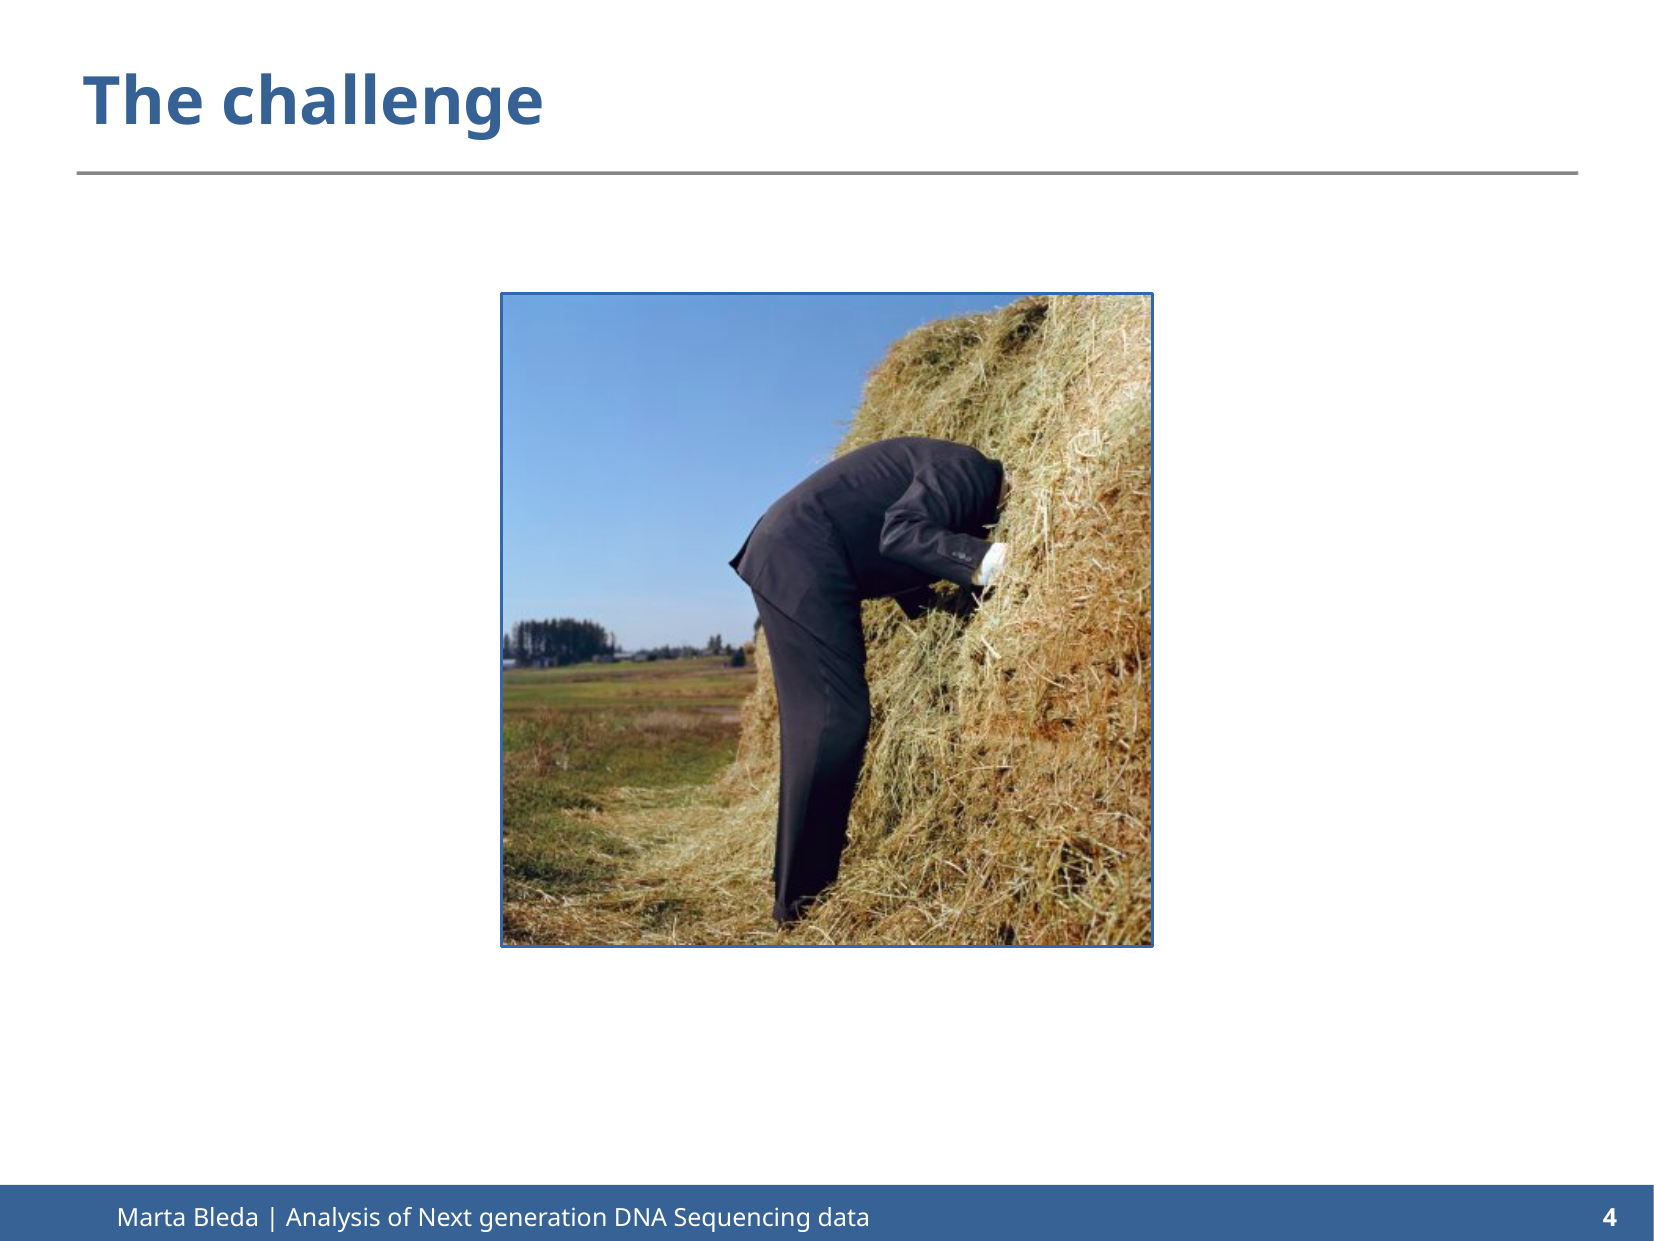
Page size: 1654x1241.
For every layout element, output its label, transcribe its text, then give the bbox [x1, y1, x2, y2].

picture [502, 295, 1151, 945]
title The challenge [82, 49, 1571, 148]
picture [74, 170, 1580, 175]
